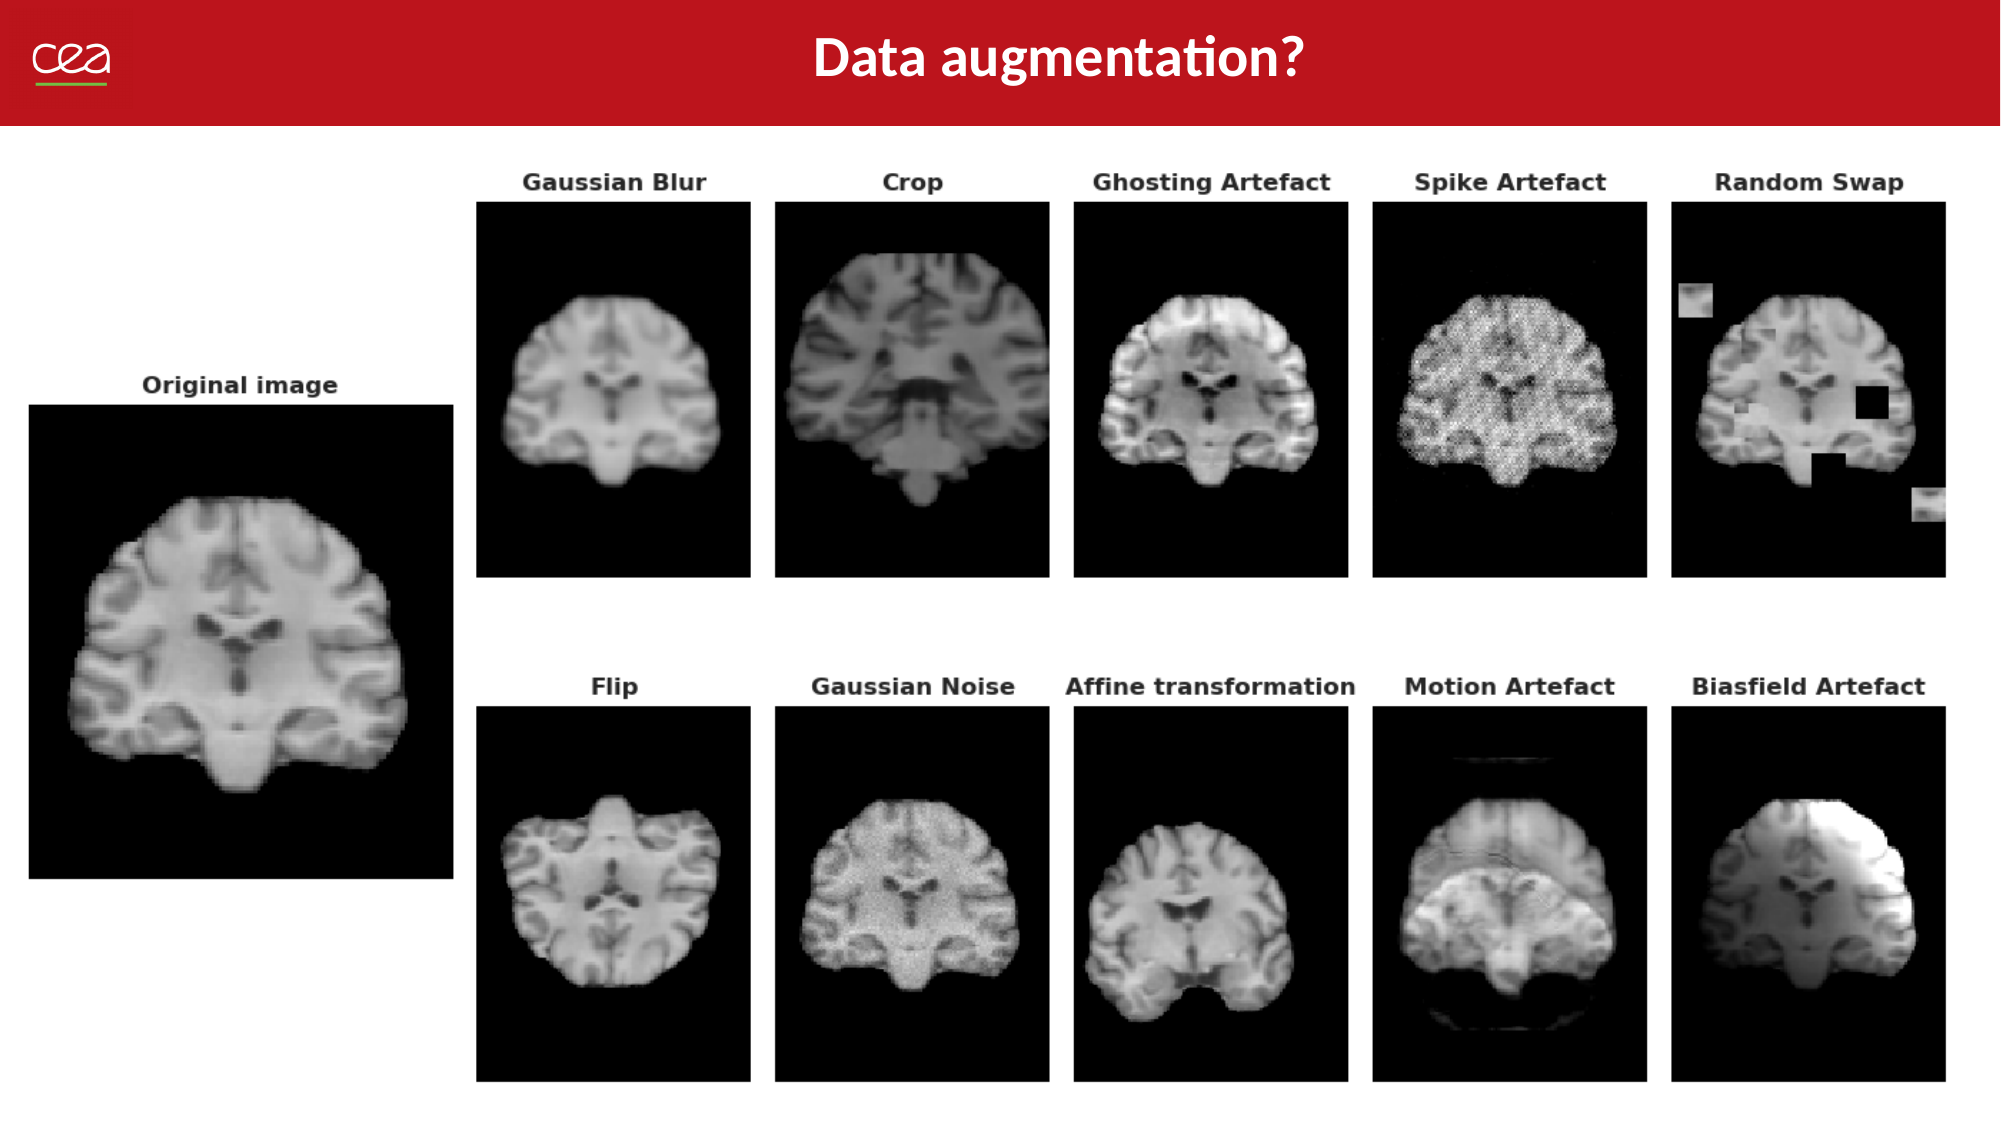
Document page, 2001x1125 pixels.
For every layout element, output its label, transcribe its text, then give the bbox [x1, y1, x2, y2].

picture [9, 8, 120, 109]
picture [0, 132, 1989, 1125]
title Data augmentation? [120, 0, 2000, 124]
